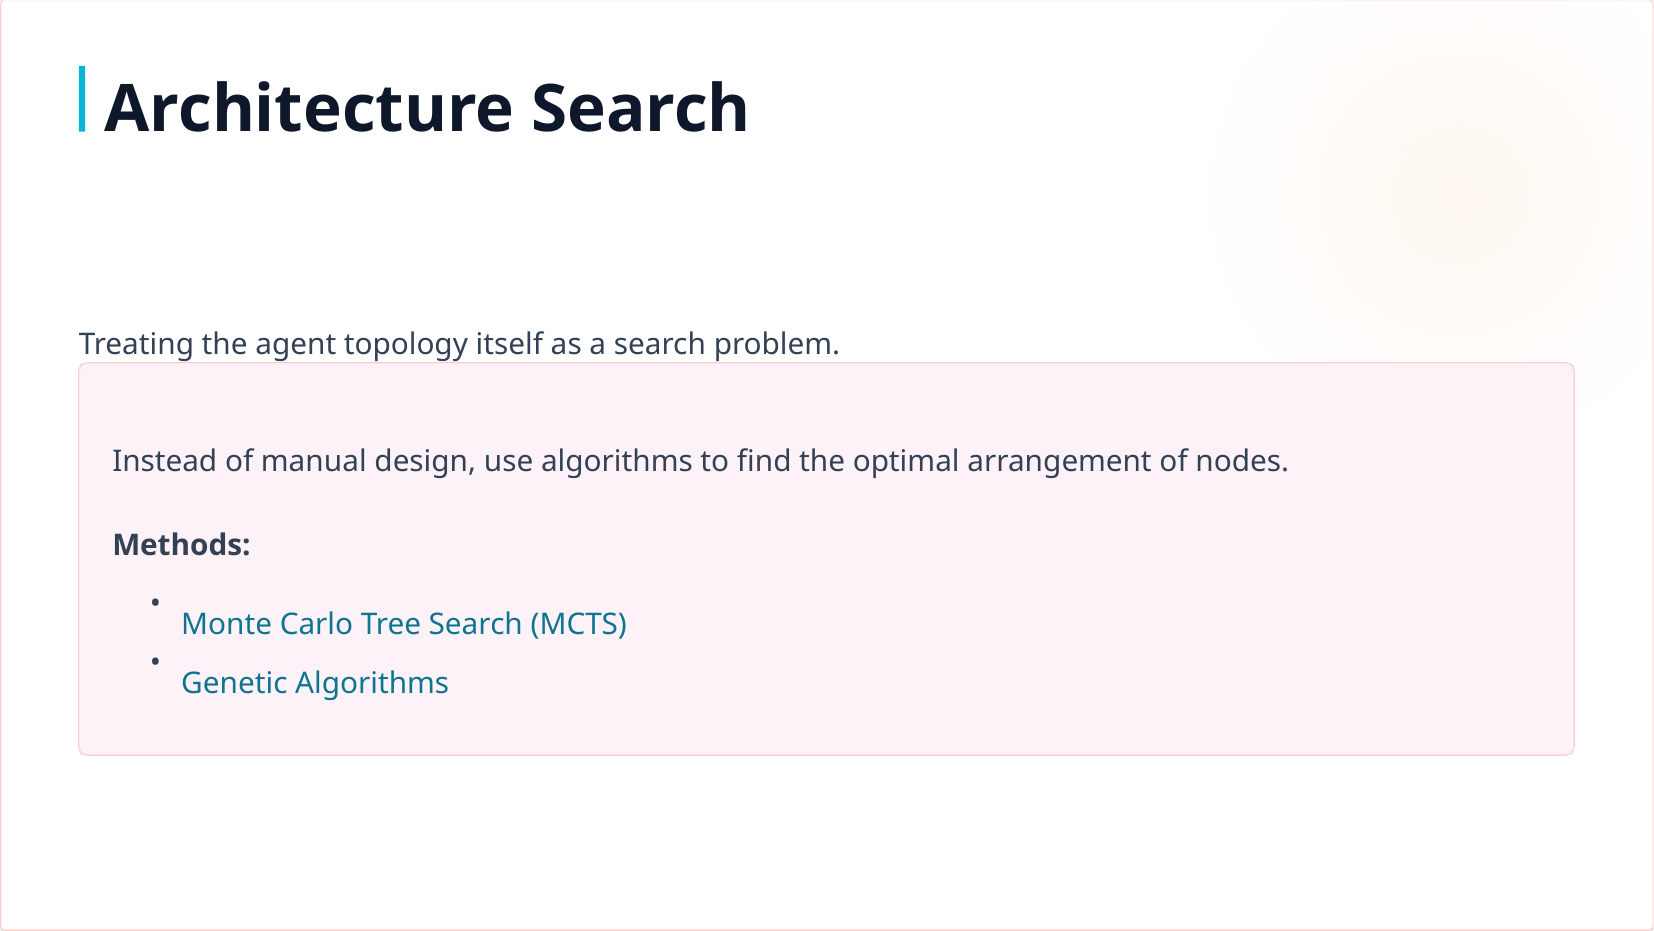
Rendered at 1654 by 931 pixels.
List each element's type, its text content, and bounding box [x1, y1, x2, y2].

text_box Architecture Search [104, 65, 1649, 145]
text_box [78, 65, 86, 132]
text_box • [149, 584, 163, 621]
text_box • [149, 642, 163, 679]
text_box Instead of manual design, use algorithms to find the optimal arrangement of nodes. [112, 420, 1542, 478]
picture [0, 0, 1654, 931]
text_box Treating the agent topology itself as a search problem. [78, 303, 1575, 361]
text_box Genetic Algorithms [163, 642, 1542, 700]
text_box Monte Carlo Tree Search (MCTS) [163, 584, 1542, 641]
text_box Methods: [112, 504, 1542, 562]
